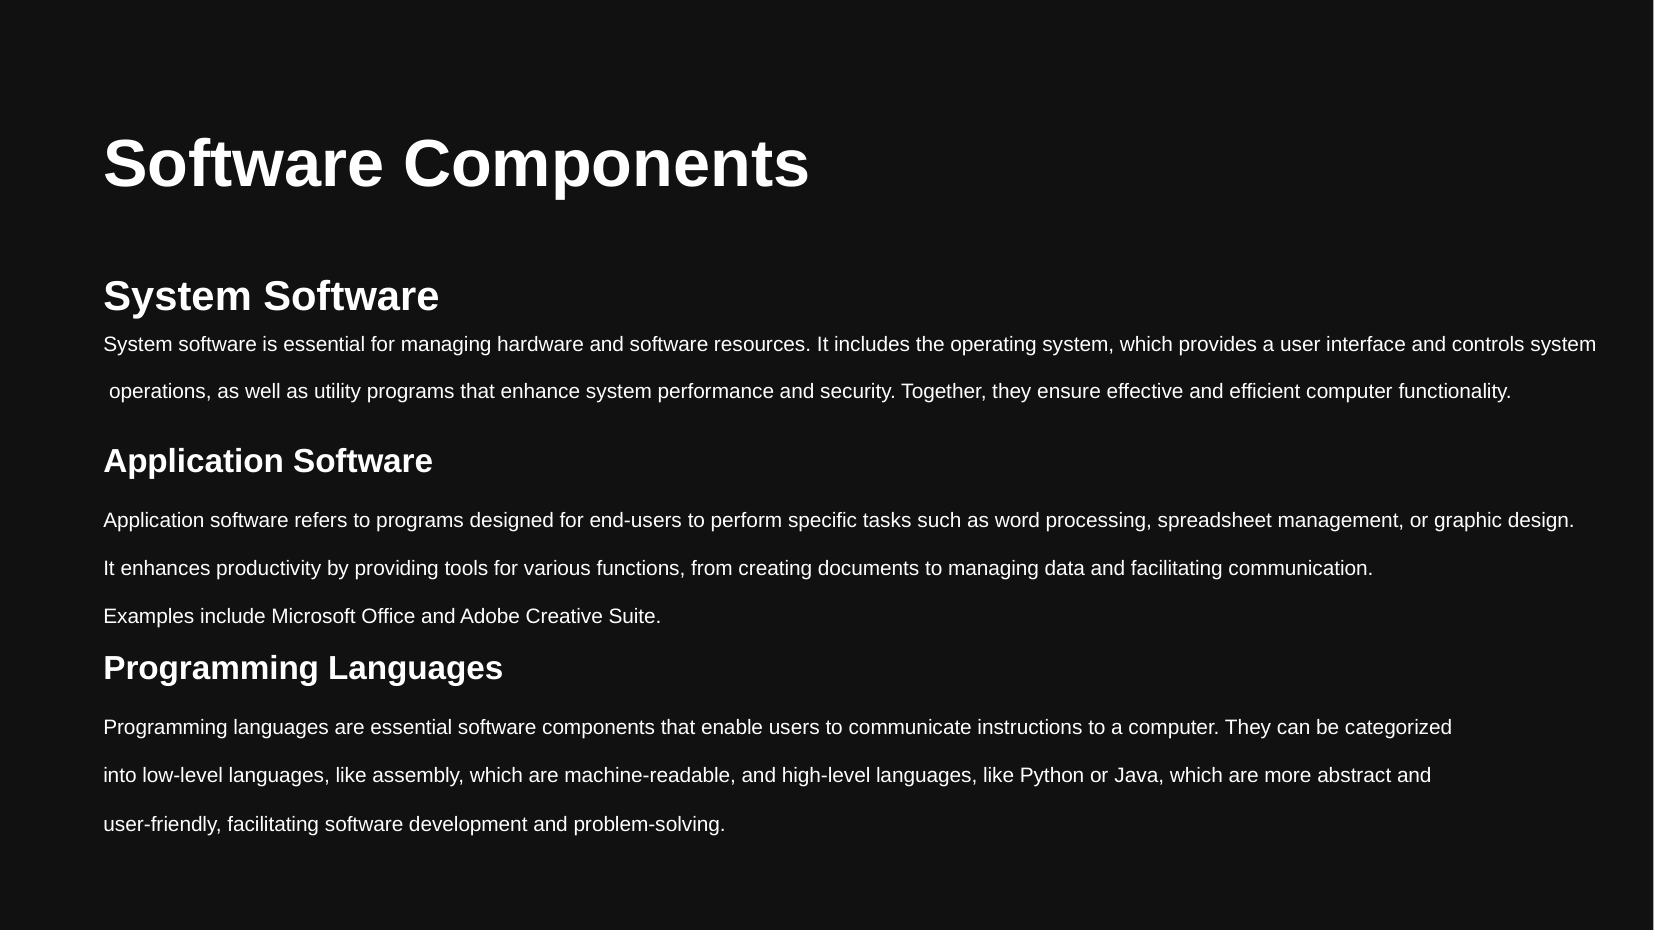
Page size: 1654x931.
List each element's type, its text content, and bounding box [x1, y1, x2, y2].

text_box System Software [88, 265, 455, 324]
text_box Software Components [88, 118, 827, 284]
text_box Programming Languages [88, 642, 520, 708]
text_box Application Software [88, 434, 449, 500]
text_box Application software refers to programs designed for end-users to perform specific tasks such as word processing, spreadsheet management, or graphic design. It enhances productivity by providing tools for various functions, from creating documents to managing data and facilitating communication. Examples include Microsoft Office and Adobe Creative Suite. [88, 500, 1590, 680]
text_box Programming languages are essential software components that enable users to communicate instructions to a computer. They can be categorized into low-level languages, like assembly, which are machine-readable, and high-level languages, like Python or Java, which are more abstract and user-friendly, facilitating software development and problem-solving. [88, 708, 1475, 887]
text_box System software is essential for managing hardware and software resources. It includes the operating system, which provides a user interface and controls system operations, as well as utility programs that enhance system performance and security. Together, they ensure effective and efficient computer functionality. [88, 324, 1612, 455]
